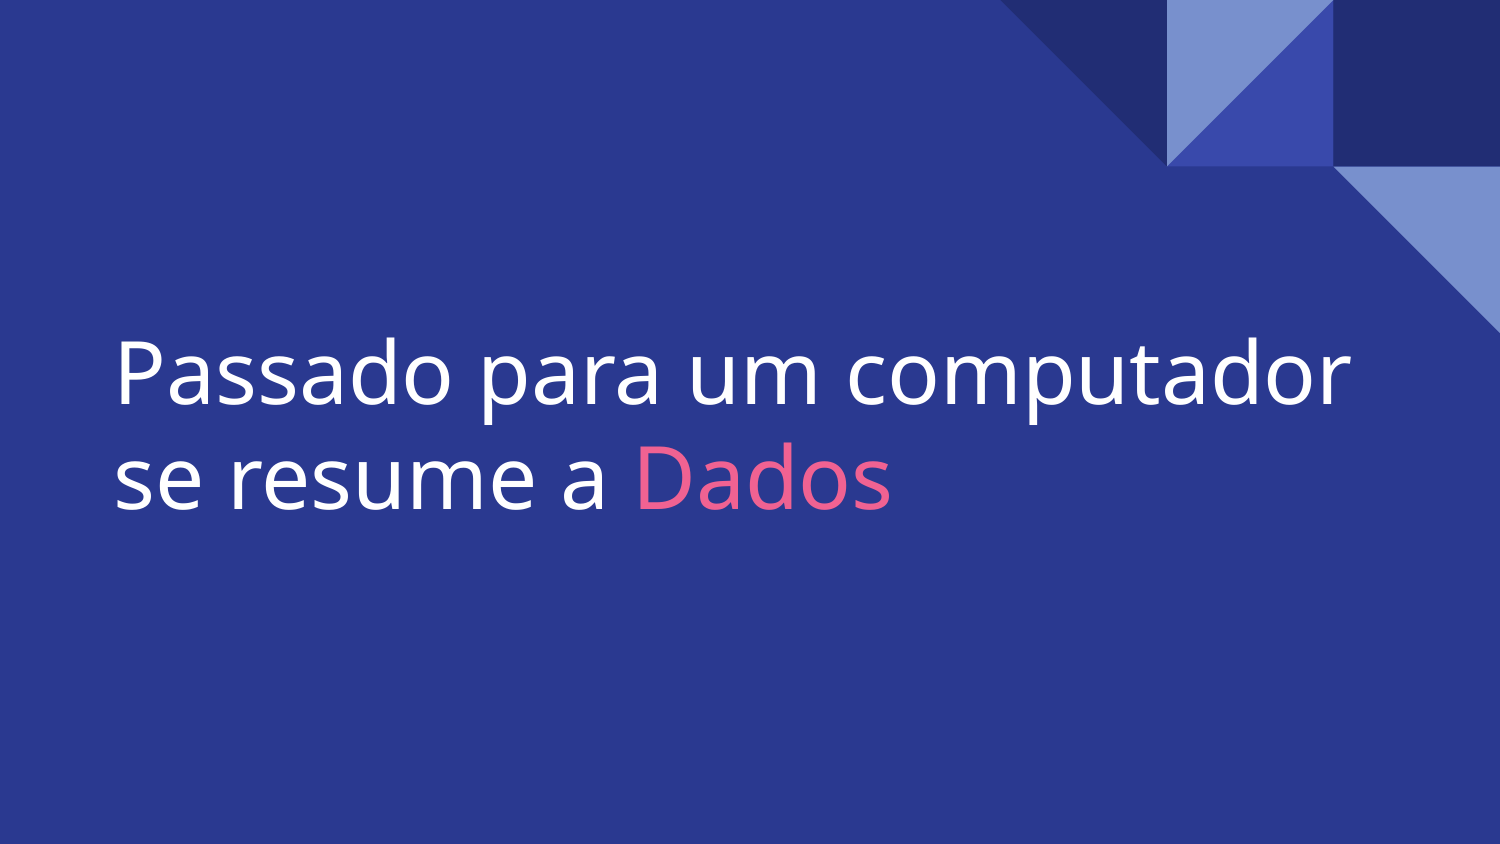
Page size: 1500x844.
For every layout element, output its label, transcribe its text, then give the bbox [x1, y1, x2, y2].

title Passado para um computador se resume a Dados [98, 353, 1447, 491]
